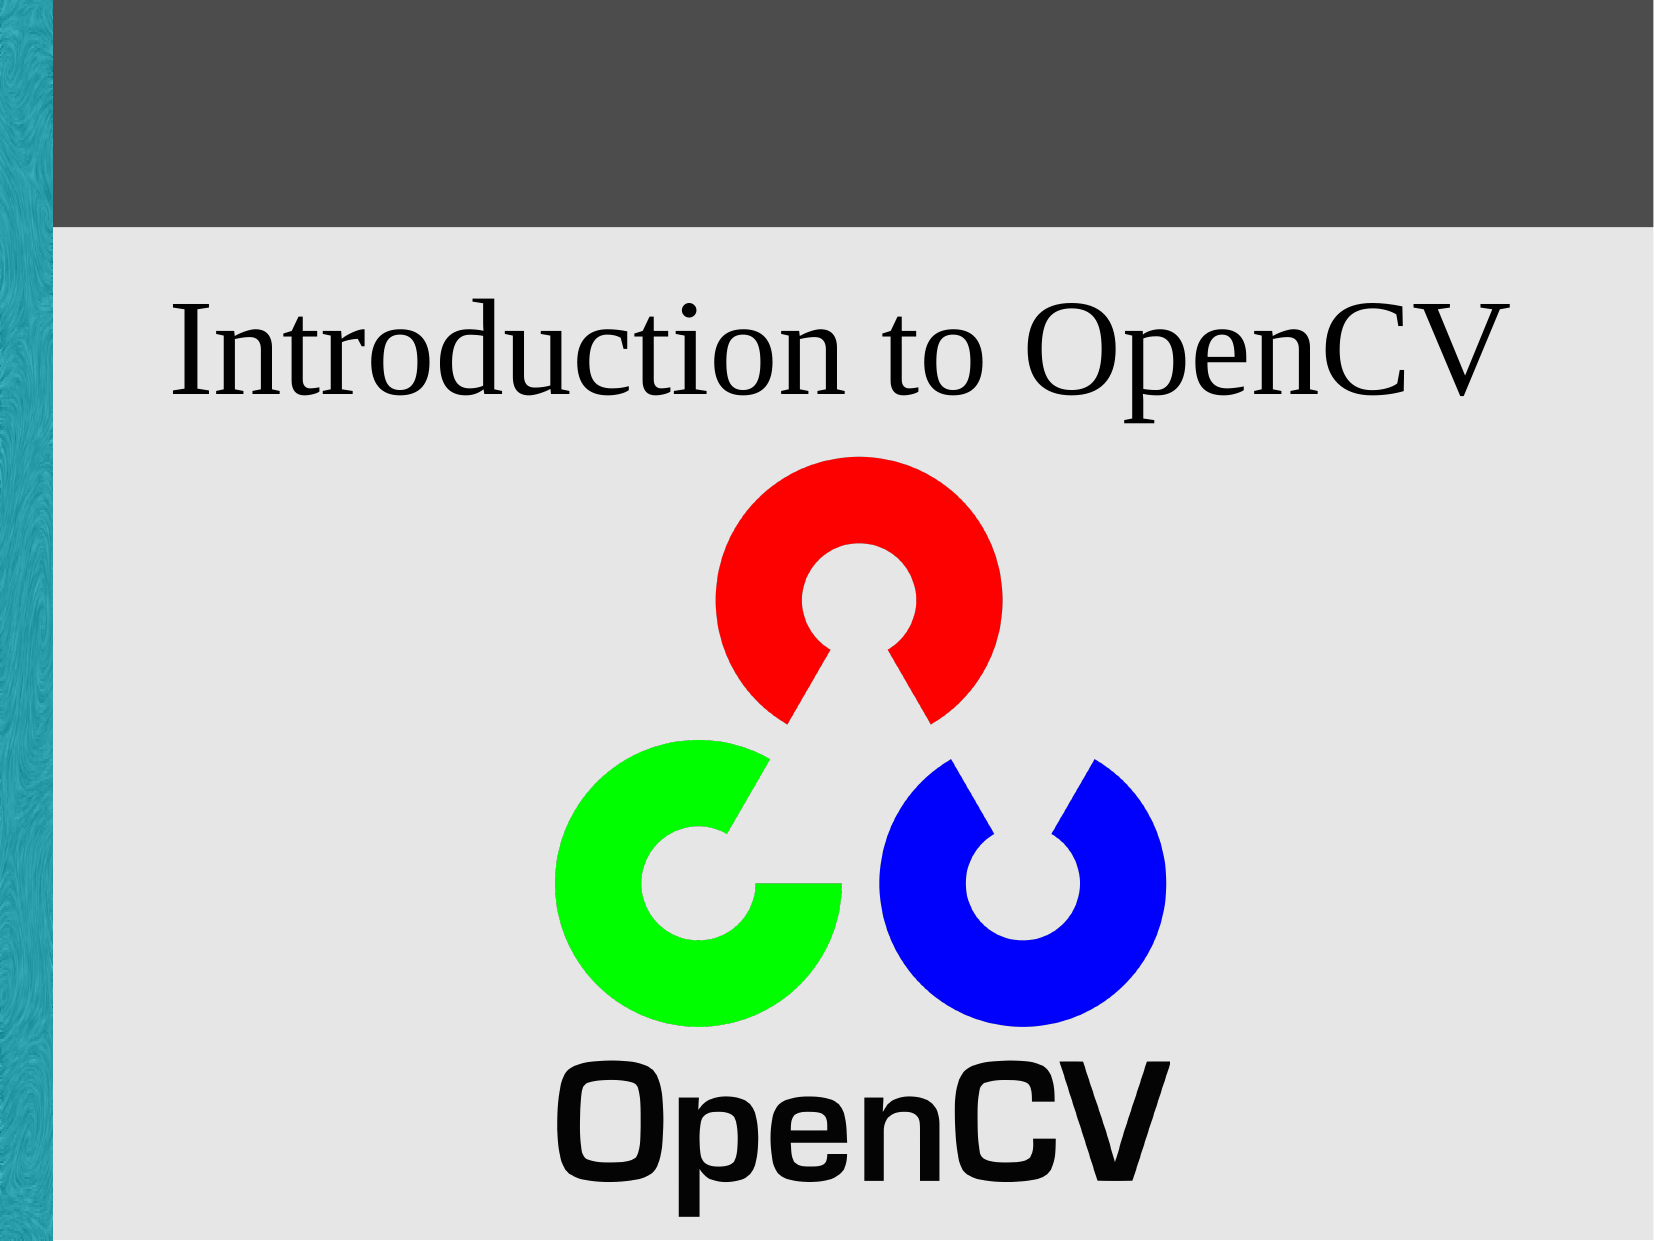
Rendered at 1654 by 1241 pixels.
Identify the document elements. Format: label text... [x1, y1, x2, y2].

subtitle Introduction to OpenCV [118, 230, 1563, 467]
picture [552, 456, 1170, 1217]
picture [0, 0, 53, 1241]
